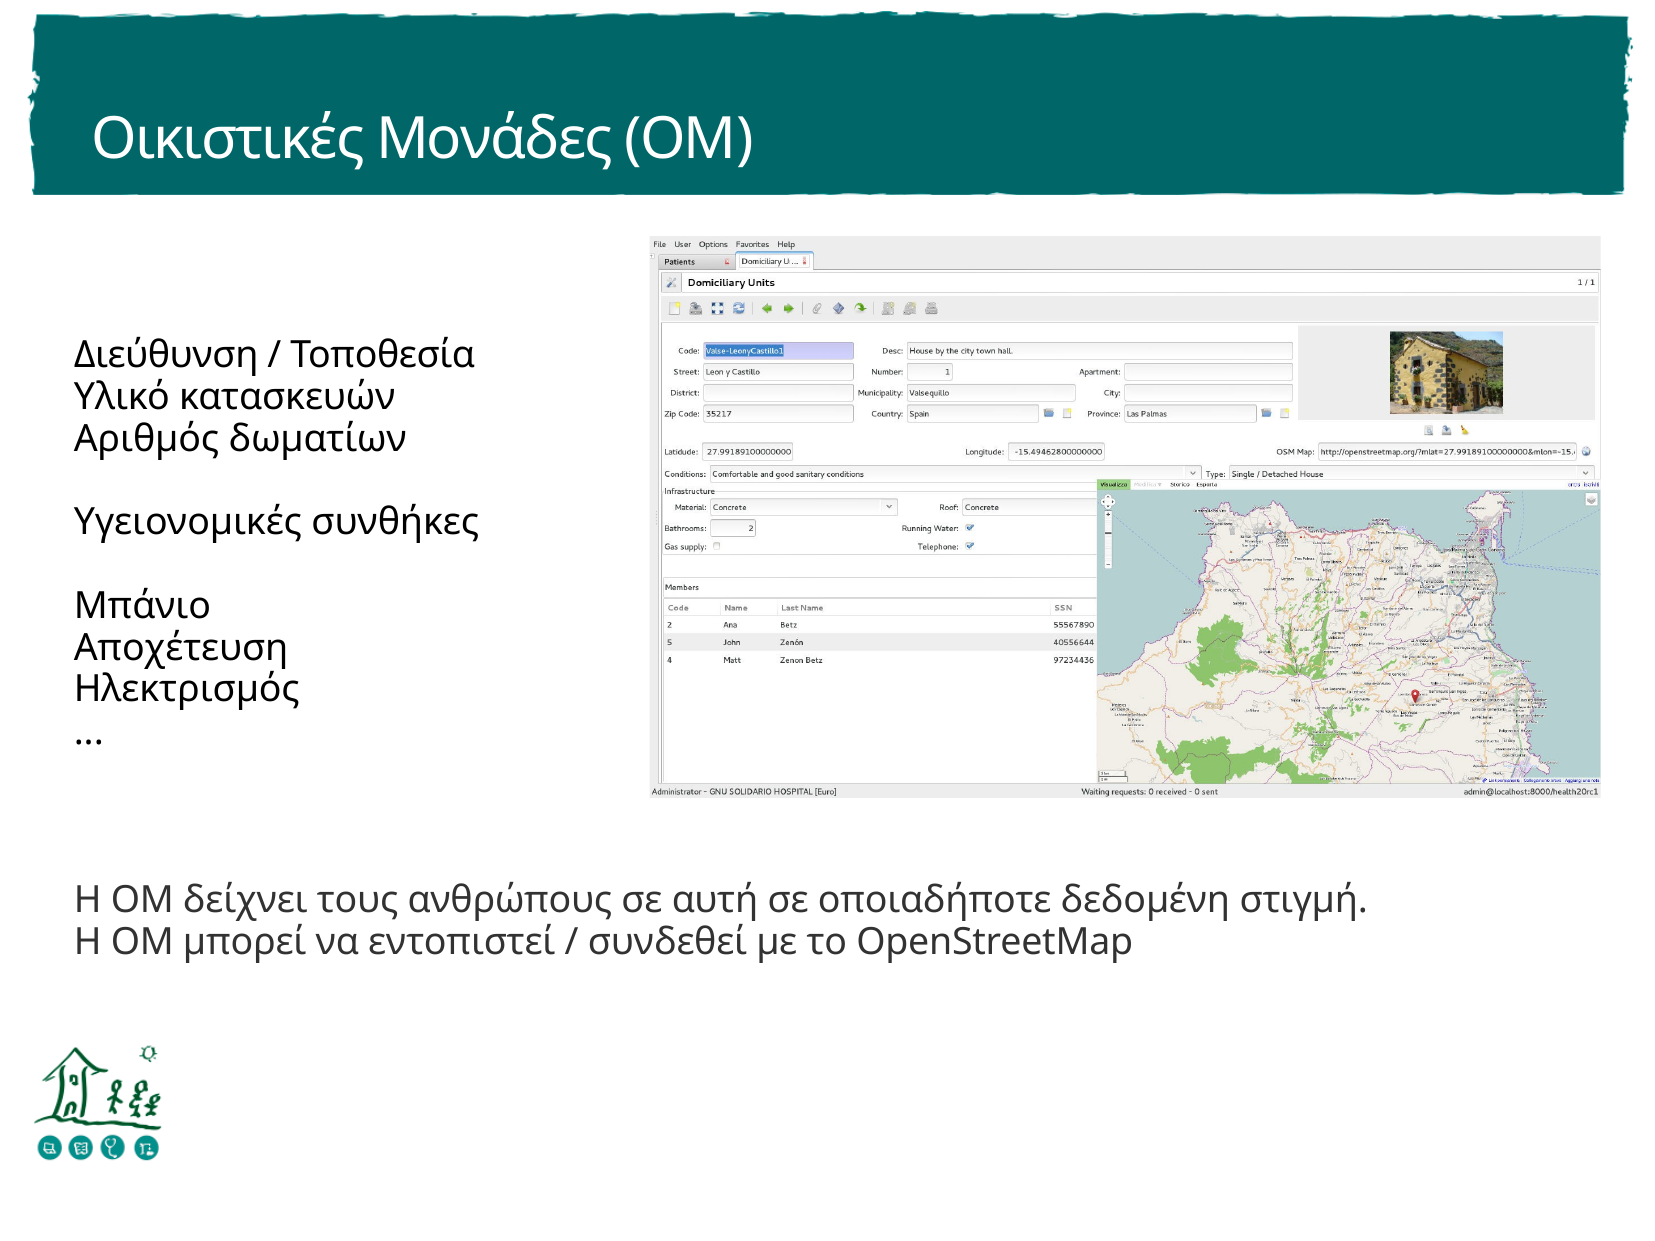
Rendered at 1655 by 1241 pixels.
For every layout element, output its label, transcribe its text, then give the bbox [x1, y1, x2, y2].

text_box Διεύθυνση / Τοποθεσία Υλικό κατασκευών Αριθμός δωματίων Υγειονομικές συνθήκες Μπάνιο Αποχέτευση Ηλεκτρισμός ... [71, 333, 532, 780]
picture [0, 0, 1654, 1211]
title Οικιστικές Μονάδες (ΟΜ) [48, 74, 1607, 179]
text_box Η ΟΜ δείχνει τους ανθρώπους σε αυτή σε οποιαδήποτε δεδομένη στιγμή. Η ΟΜ μπορεί να εντοπιστεί / συνδεθεί με το OpenStreetMap [71, 877, 1536, 1004]
text_box [650, 236, 1601, 797]
